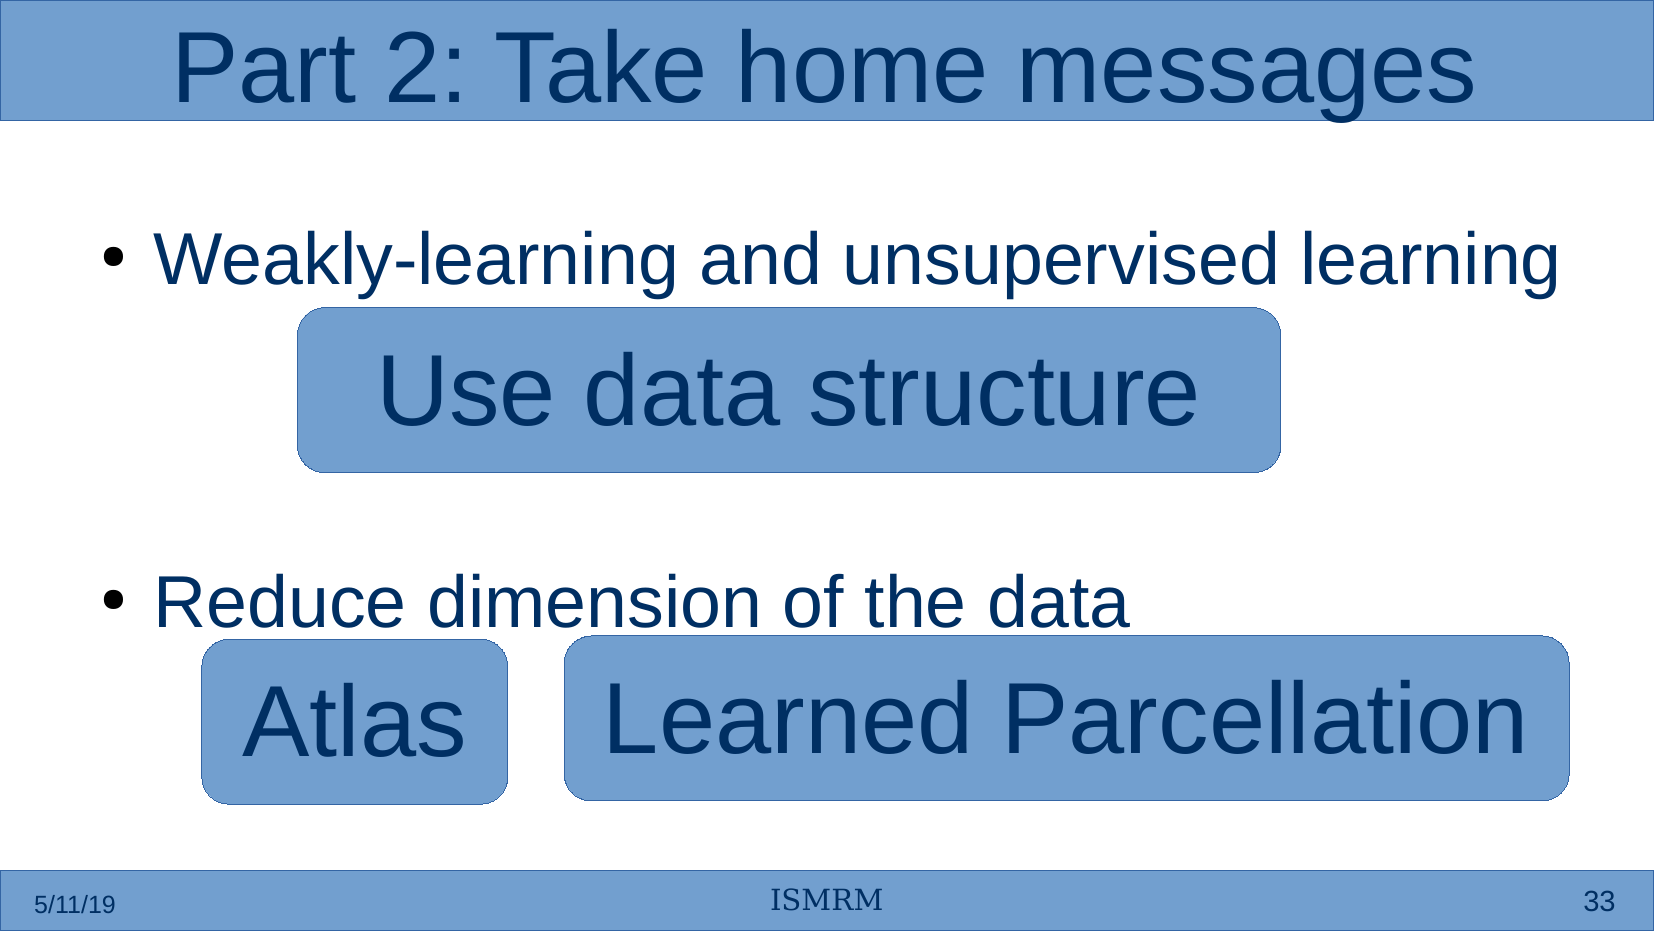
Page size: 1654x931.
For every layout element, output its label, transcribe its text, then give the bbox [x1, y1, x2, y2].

list Weakly-learning and unsupervised learning Reduce dimension of the data [82, 217, 1571, 826]
text_box Atlas [201, 639, 508, 805]
text_box Learned Parcellation [564, 635, 1570, 801]
title Part 2: Take home messages [0, 15, 1651, 121]
text_box Use data structure [297, 307, 1281, 473]
